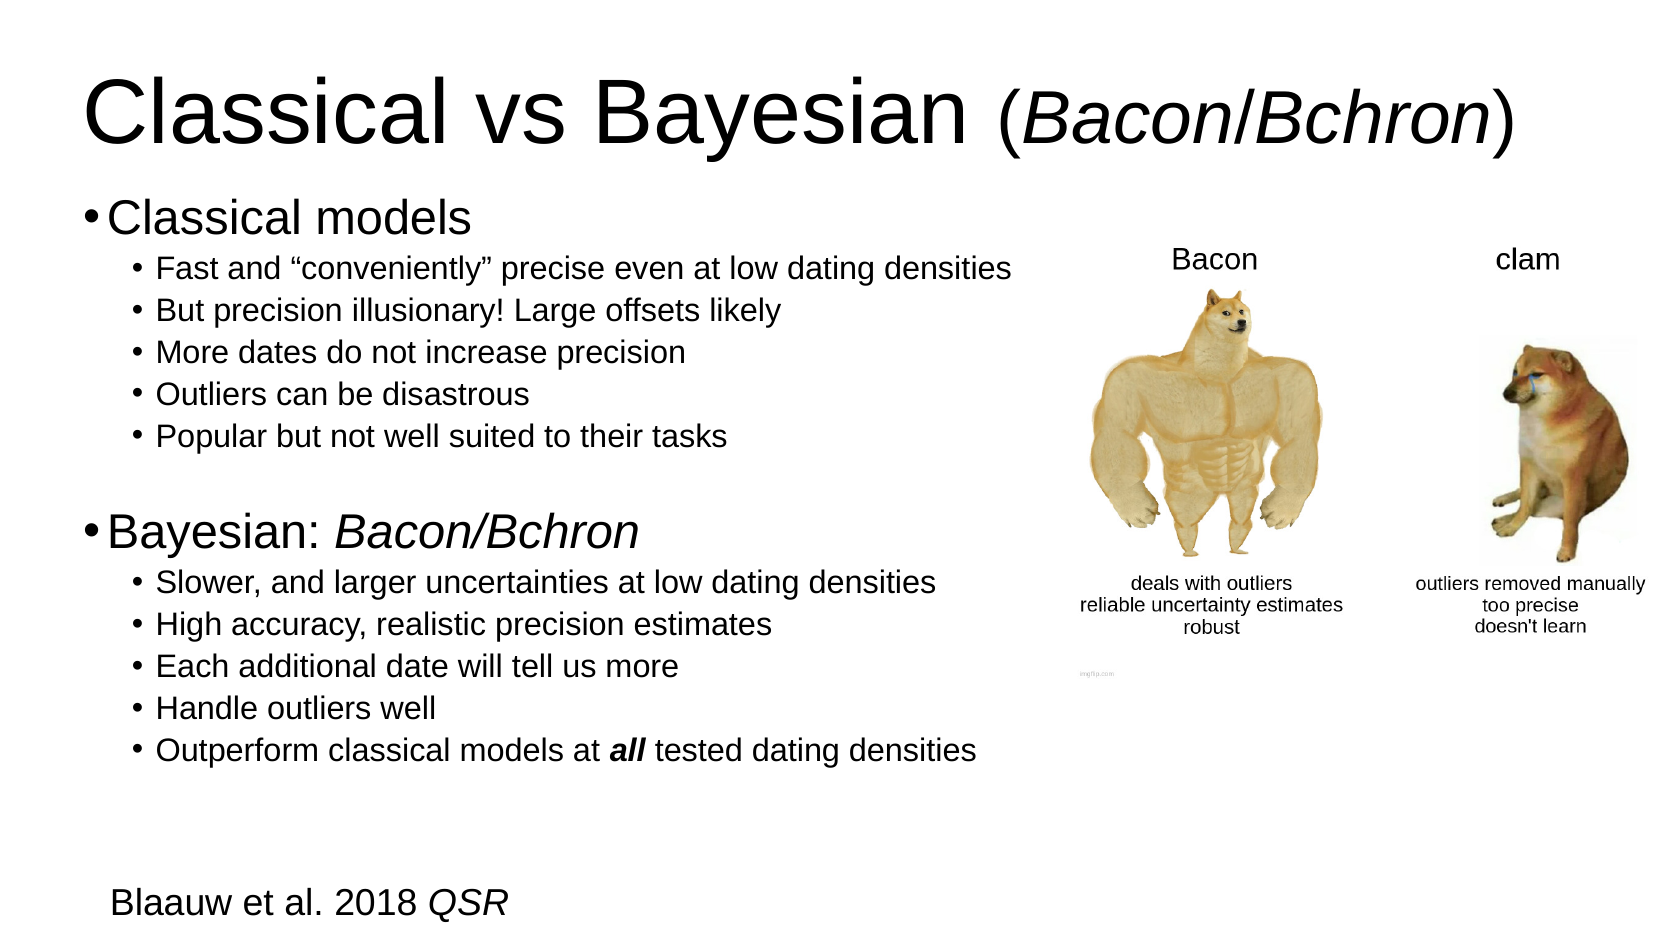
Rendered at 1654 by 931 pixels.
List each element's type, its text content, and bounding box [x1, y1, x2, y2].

text_box Classical vs Bayesian (Bacon/Bchron) [82, 37, 1570, 192]
text_box Blaauw et al. 2018 QSR [94, 870, 524, 931]
text_box Classical models Fast and “conveniently” precise even at low dating densities But precision illusionary! Large offsets likely More dates do not increase precision Outliers can be disastrous Popular but not well suited to their tasks Bayesian: Bacon/Bchron Slower, and larger uncertainties at low dating densities High accuracy, realistic precision estimates Each additional date will tell us more Handle outliers well Outperform classical models at all tested dating densities [82, 192, 1570, 770]
picture [1077, 236, 1654, 679]
